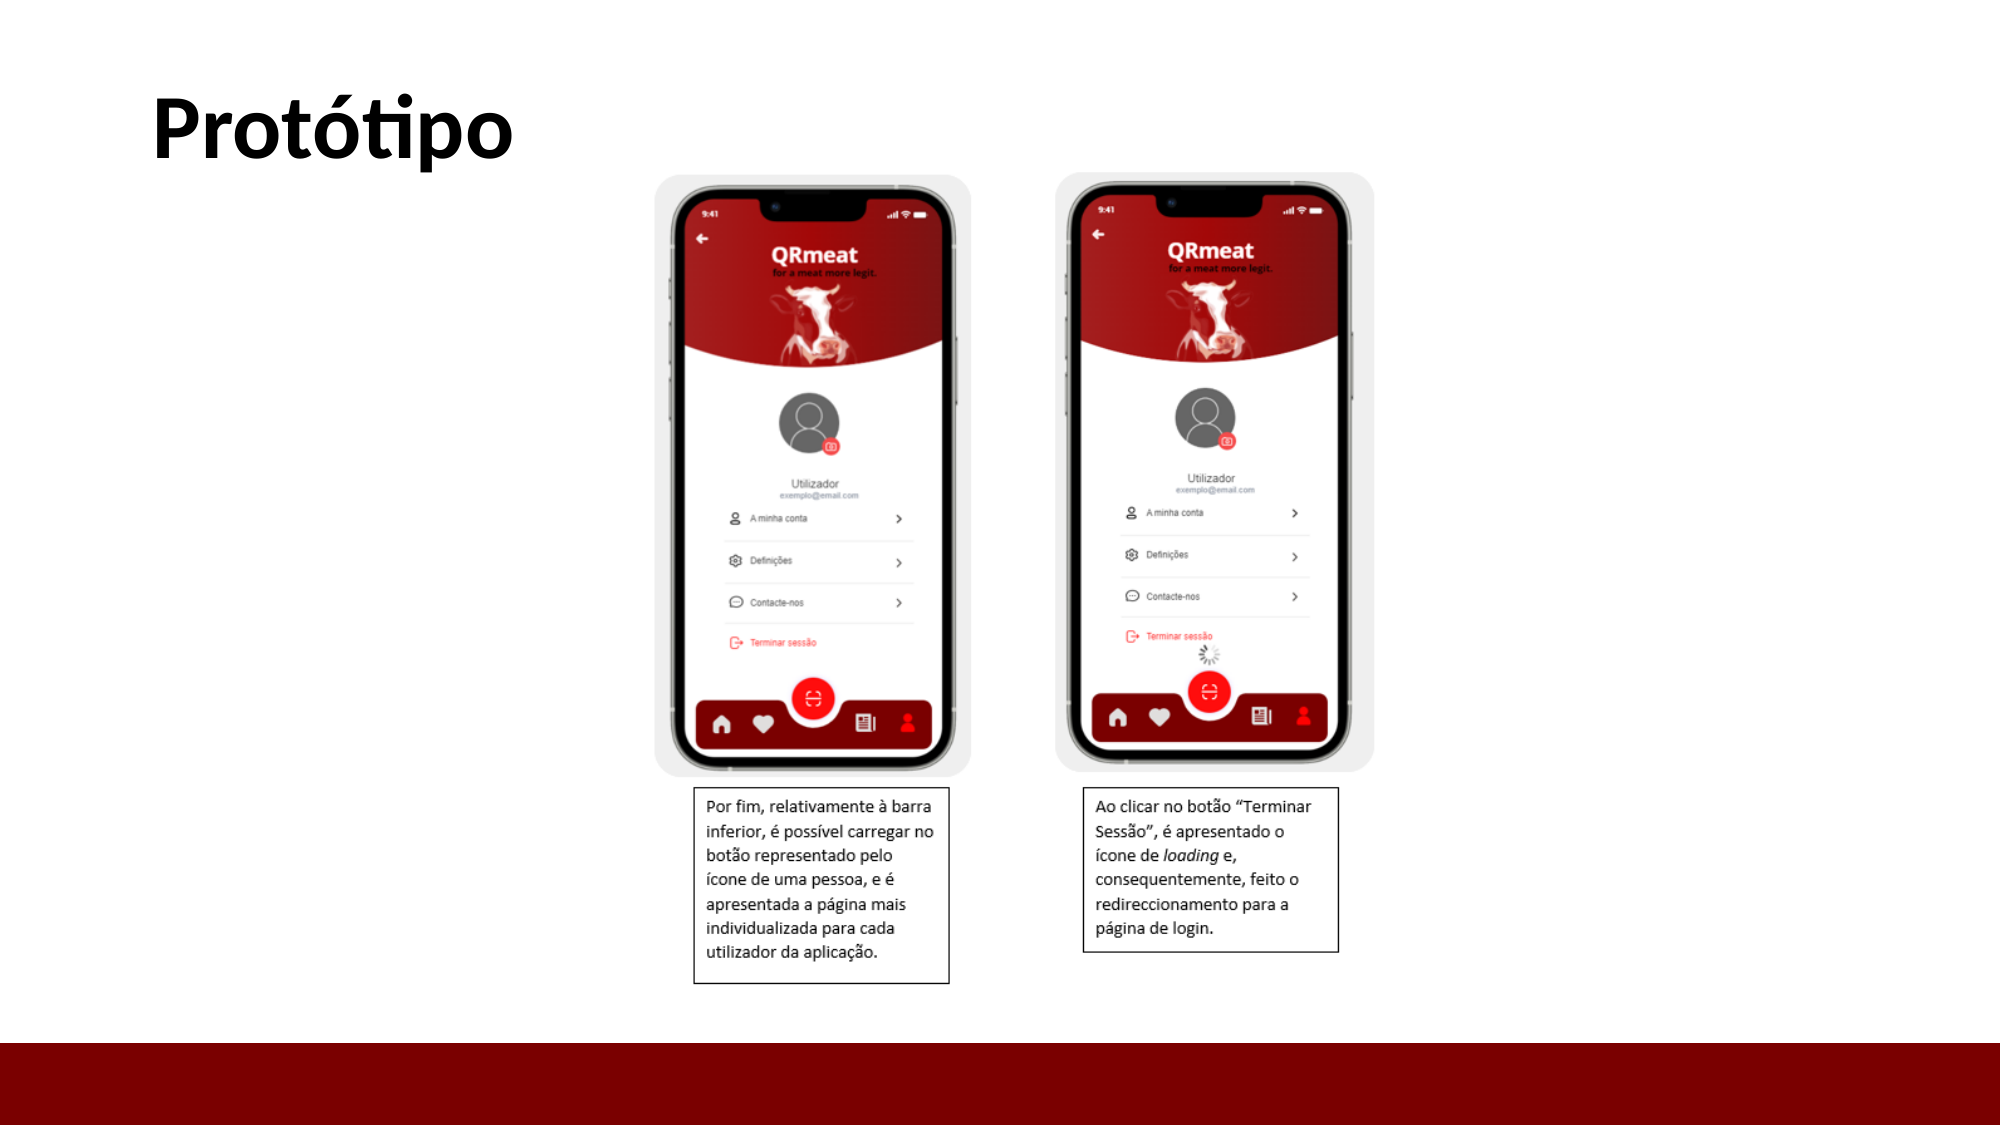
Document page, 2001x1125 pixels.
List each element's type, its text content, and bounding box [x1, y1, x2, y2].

picture [617, 151, 1456, 993]
text_box [0, 1043, 2000, 1125]
title Protótipo [137, 20, 1863, 238]
